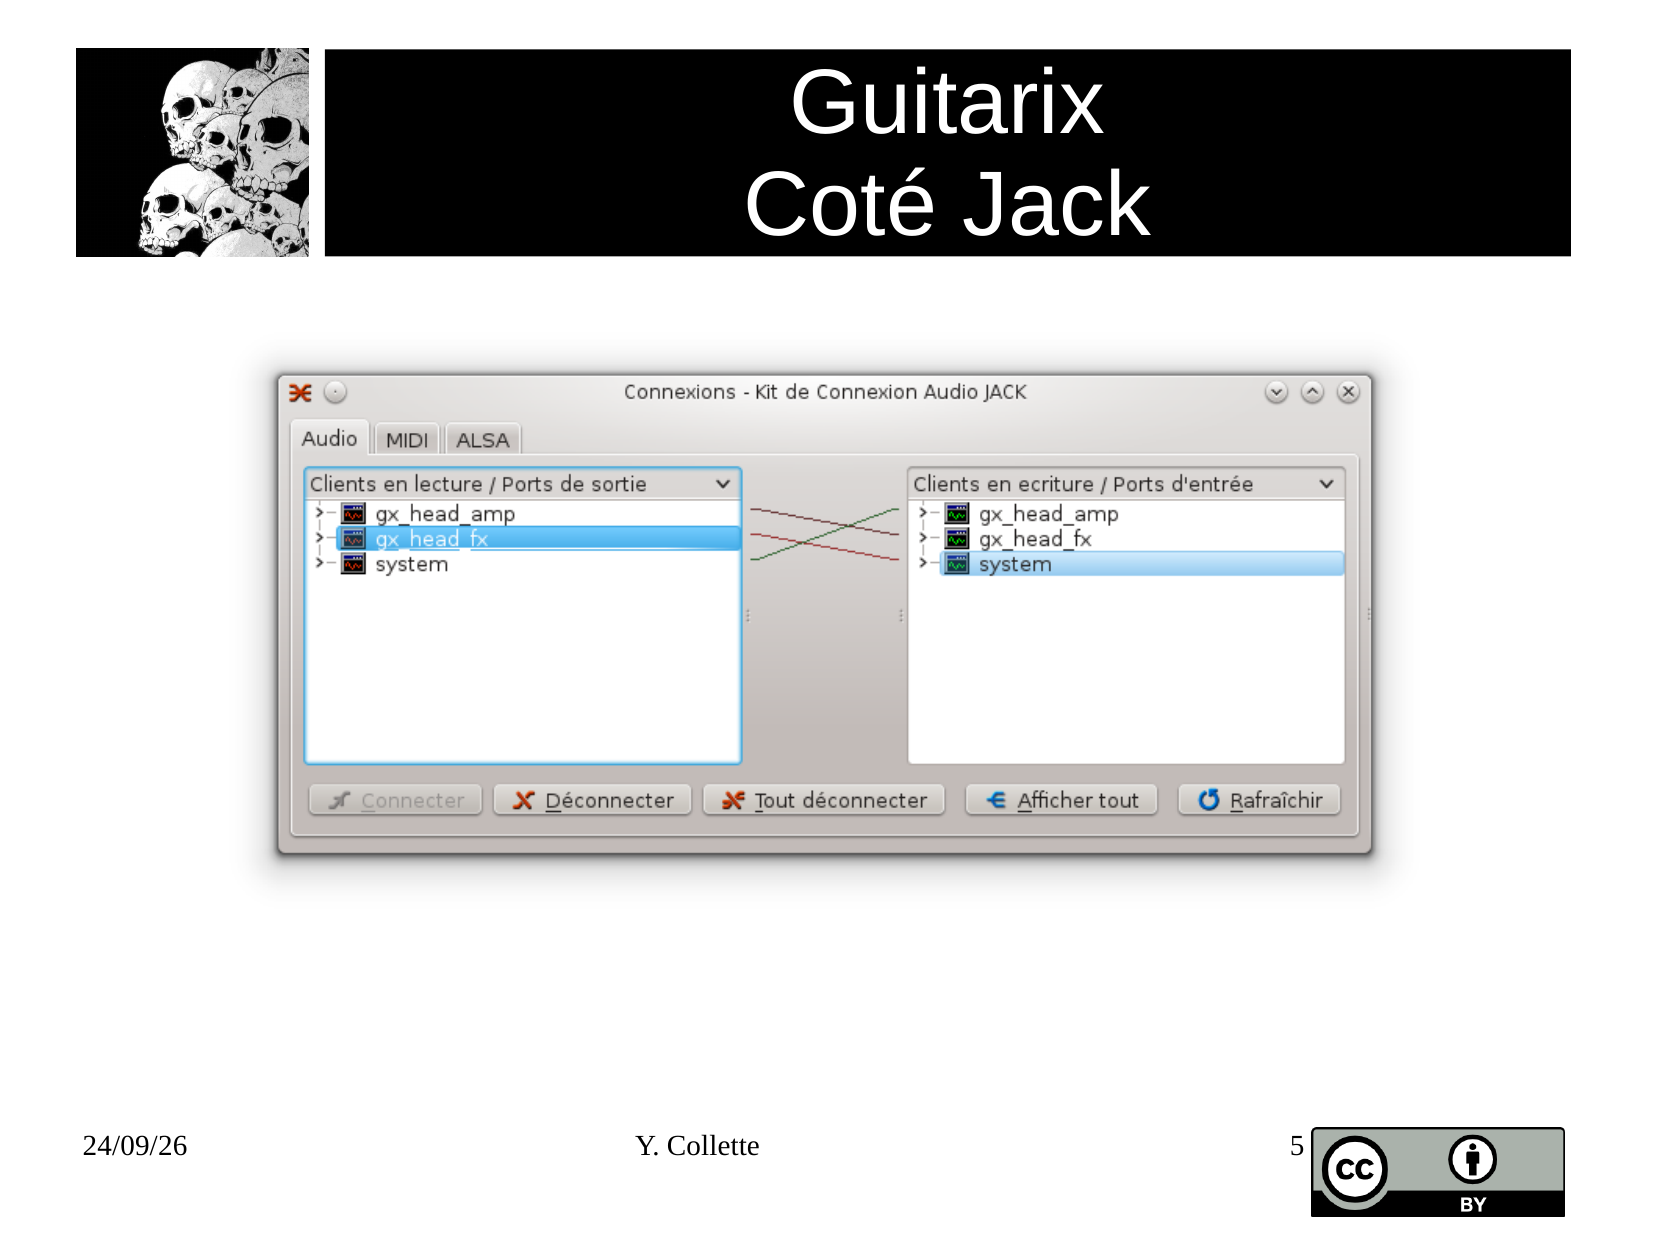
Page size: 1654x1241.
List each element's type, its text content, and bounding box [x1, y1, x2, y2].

picture [1311, 1127, 1565, 1217]
title Guitarix Coté Jack [324, 49, 1571, 257]
picture [76, 48, 309, 257]
picture [216, 313, 1434, 916]
